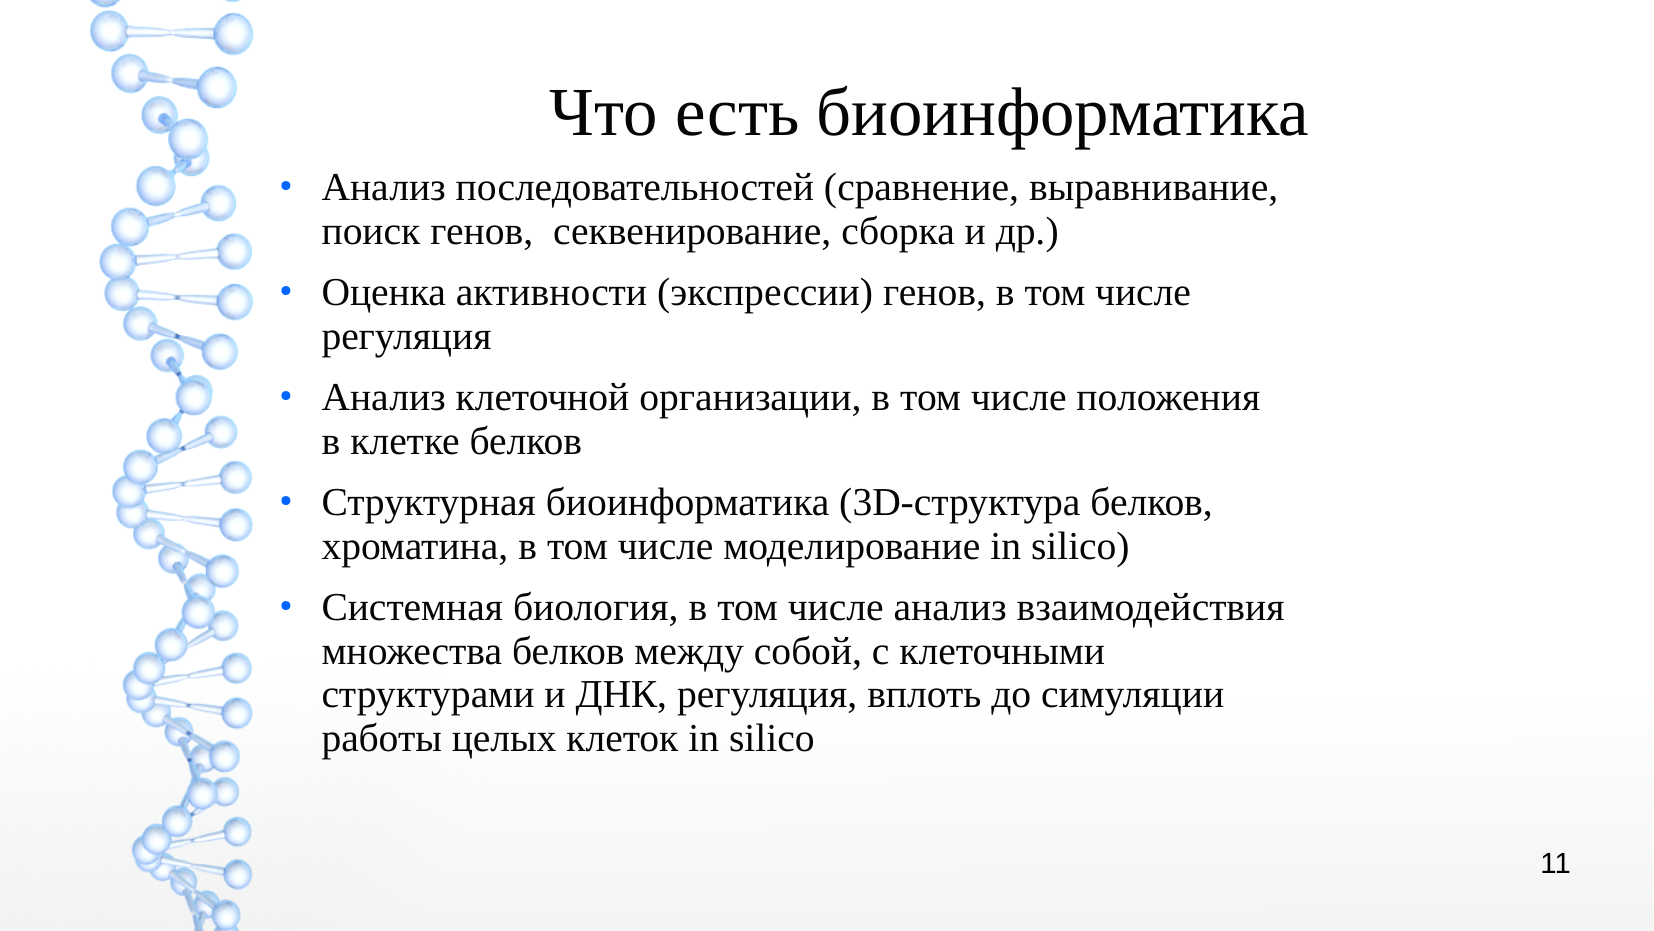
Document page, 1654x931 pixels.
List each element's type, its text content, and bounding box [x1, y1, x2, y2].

title Что есть биоинформатика [265, 35, 1595, 189]
list Анализ последовательностей (сравнение, выравнивание, поиск генов, секвенирование, сборка и др.) Оценка активности (экспрессии) генов, в том числе регуляция Анализ клеточной организации, в том числе положения в клетке белков Структурная биоинформатика (3D-структура белков, хроматина, в том числе моделирование in silico) Системная биология, в том числе анализ взаимодействия множества белков между собой, с клеточными структурами и ДНК, регуляция, вплоть до симуляции работы целых клеток in silico [265, 165, 1288, 780]
picture [0, 0, 1654, 931]
